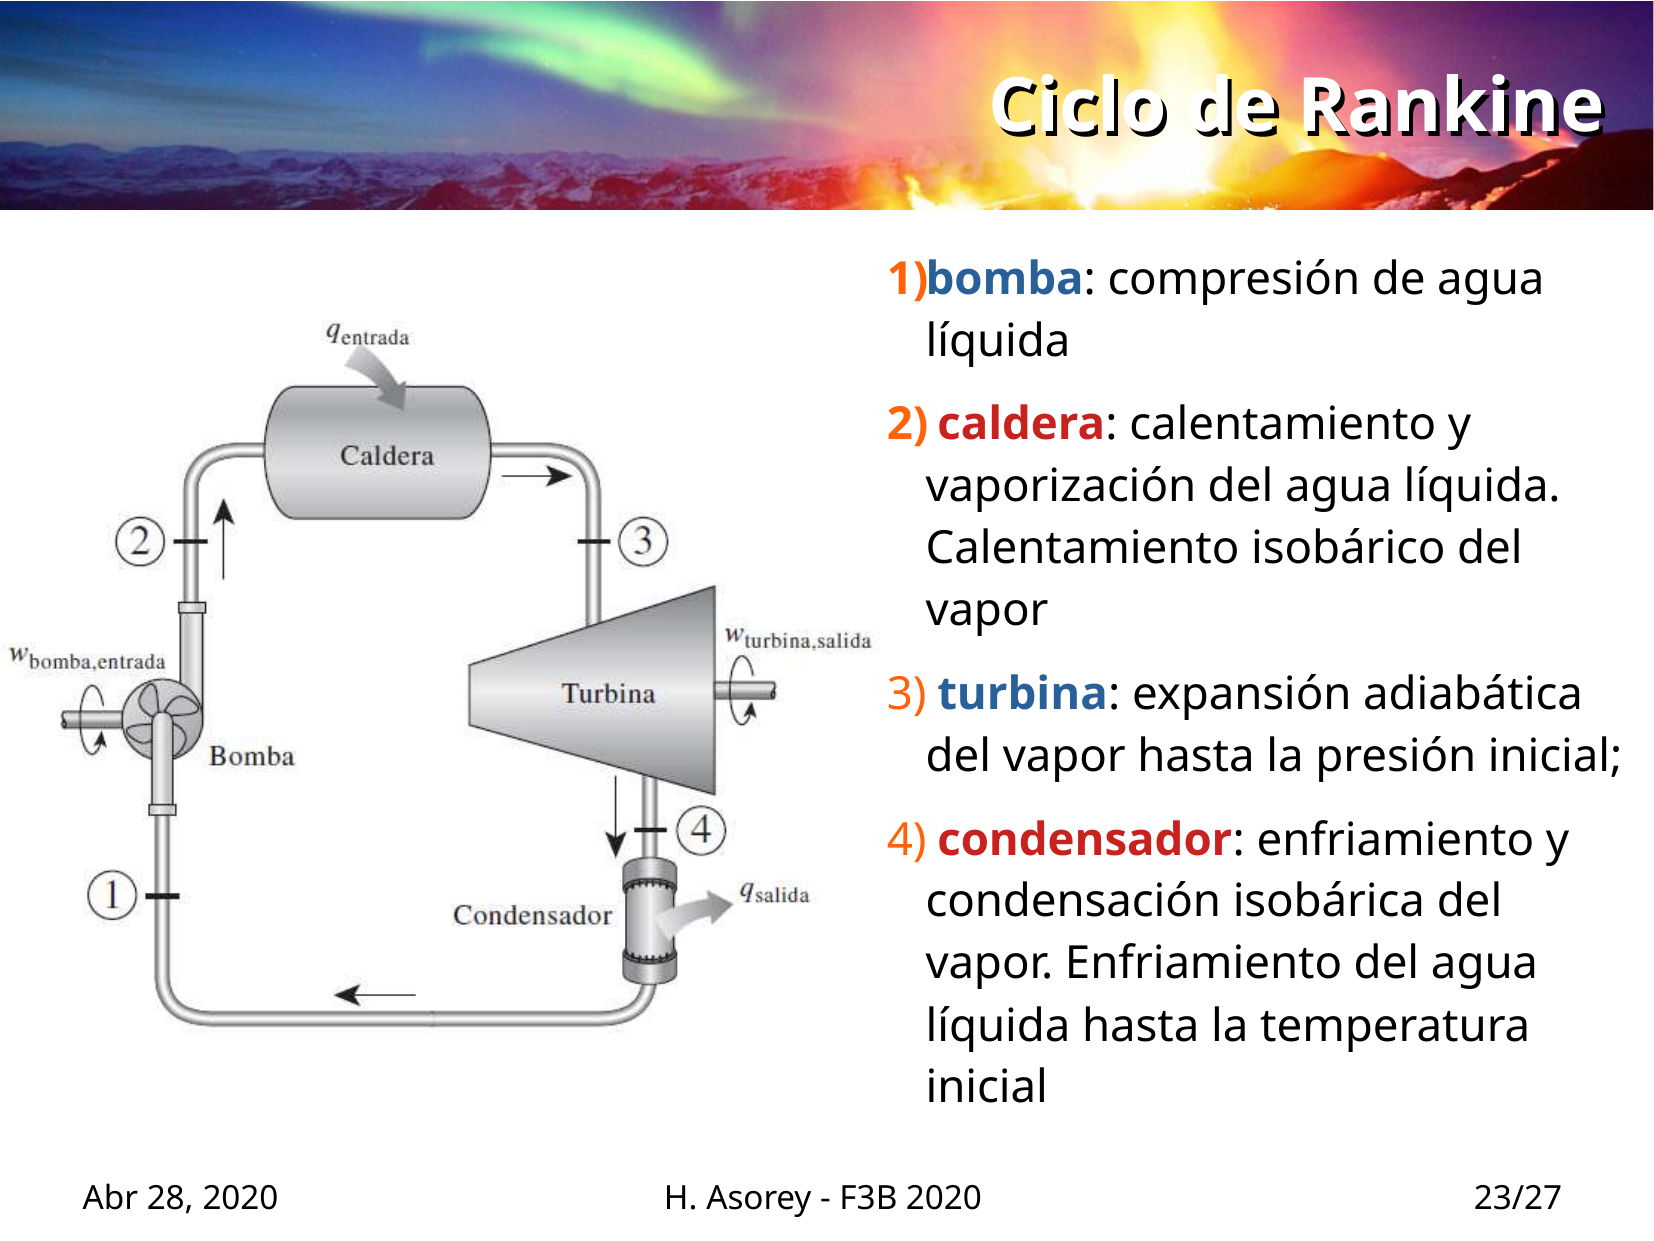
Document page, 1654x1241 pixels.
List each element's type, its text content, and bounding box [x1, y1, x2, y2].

title Ciclo de Rankine [45, 15, 1606, 191]
list bomba: compresión de agua líquida caldera: calentamiento y vaporización del agua líquida. Calentamiento isobárico del vapor turbina: expansión adiabática del vapor hasta la presión inicial; condensador: enfriamiento y condensación isobárica del vapor. Enfriamiento del agua líquida hasta la temperatura inicial [873, 245, 1636, 1146]
picture [0, 1, 1654, 210]
picture [0, 309, 873, 1060]
